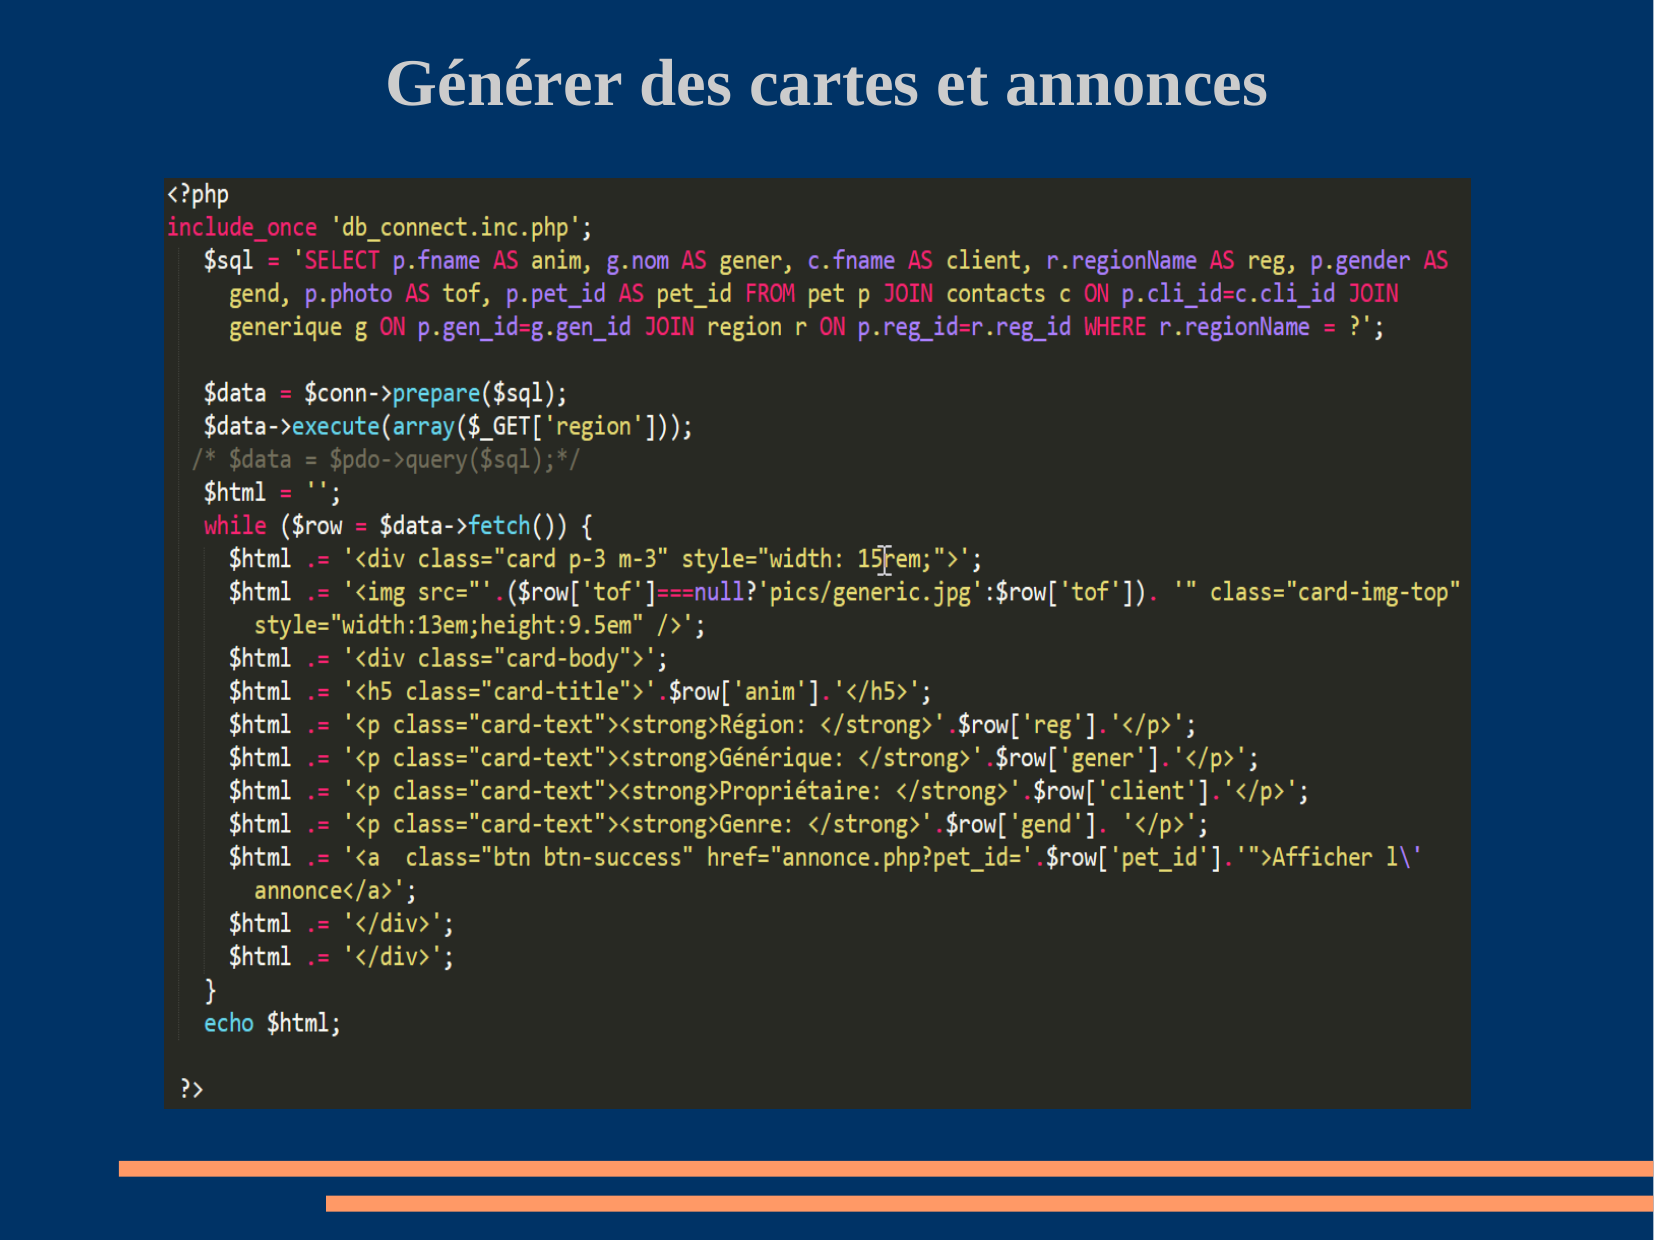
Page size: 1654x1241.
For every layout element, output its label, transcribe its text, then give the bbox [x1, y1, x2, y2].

subtitle Générer des cartes et annonces [121, 46, 1534, 1132]
